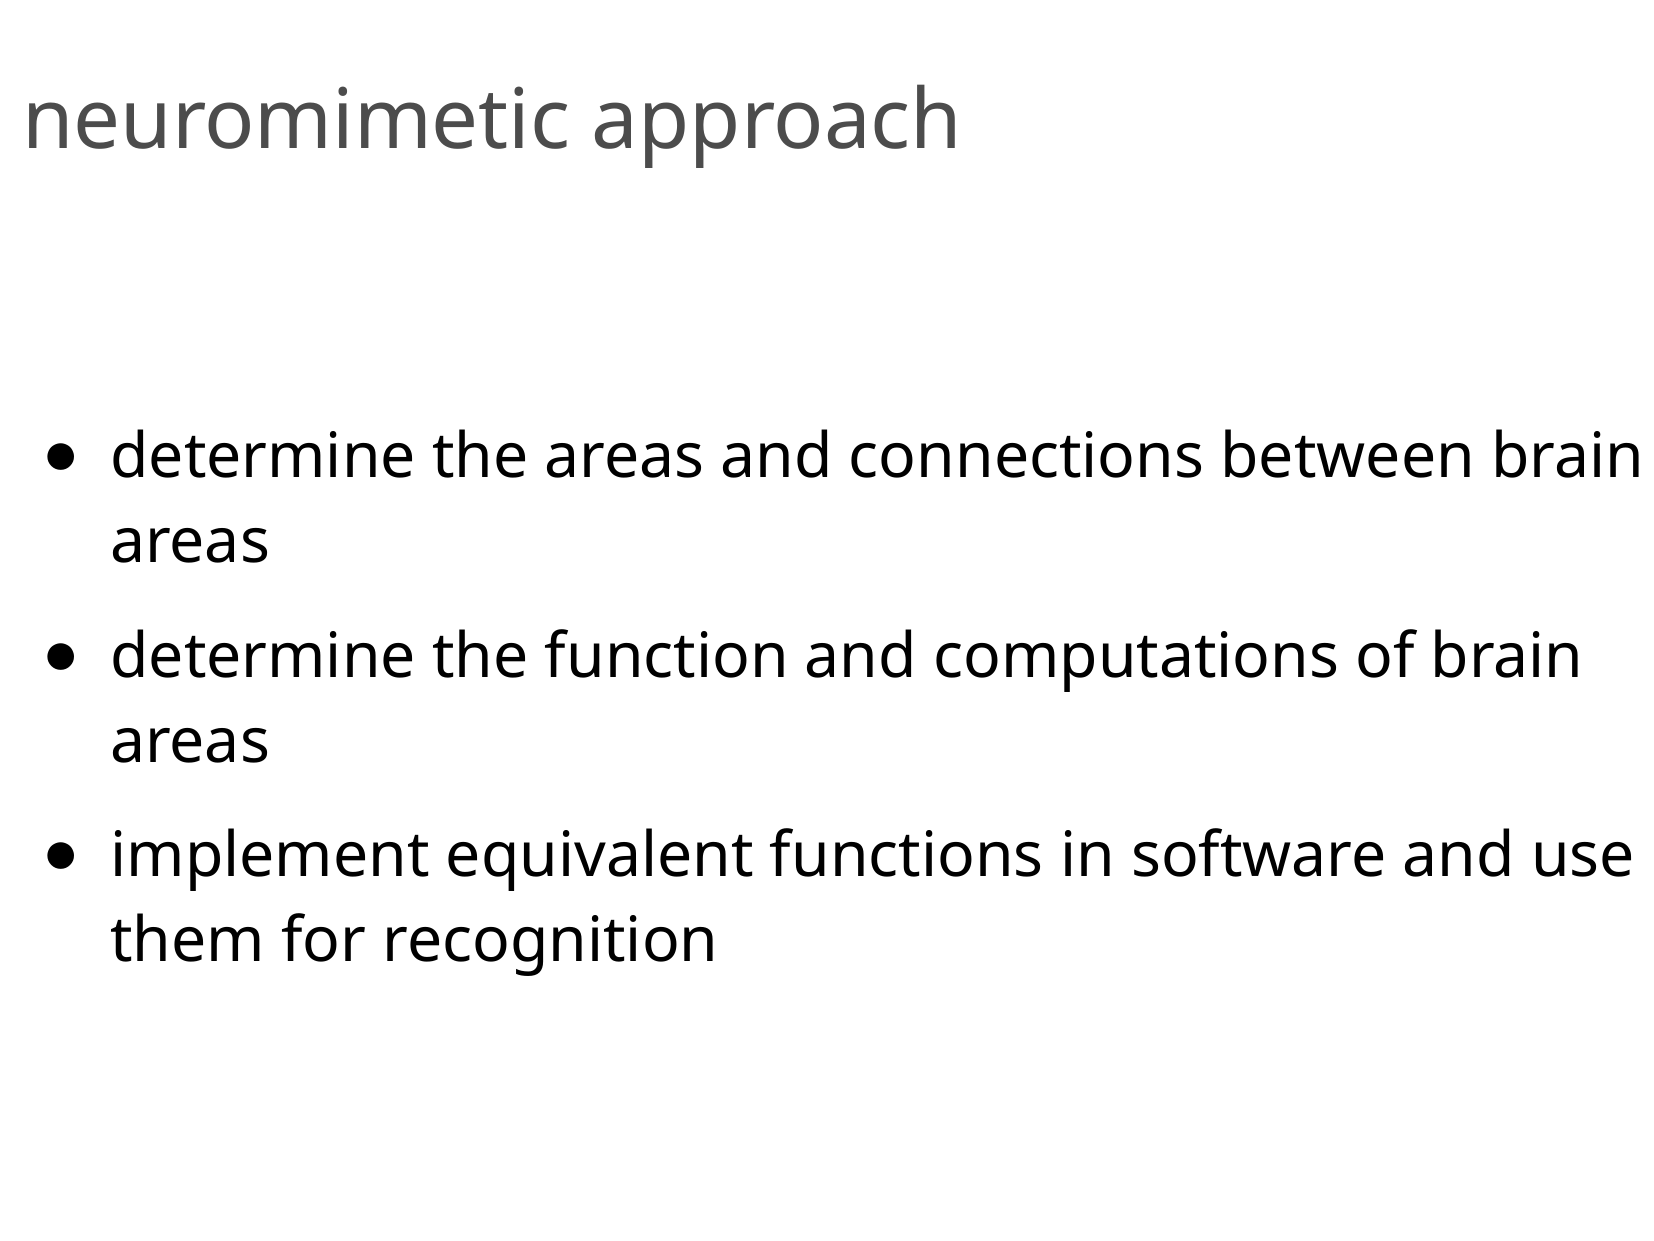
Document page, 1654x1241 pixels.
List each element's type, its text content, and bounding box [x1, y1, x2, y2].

title neuromimetic approach [22, 19, 1654, 213]
list determine the areas and connections between brain areas determine the function and computations of brain areas implement equivalent functions in software and use them for recognition [25, 226, 1654, 1166]
